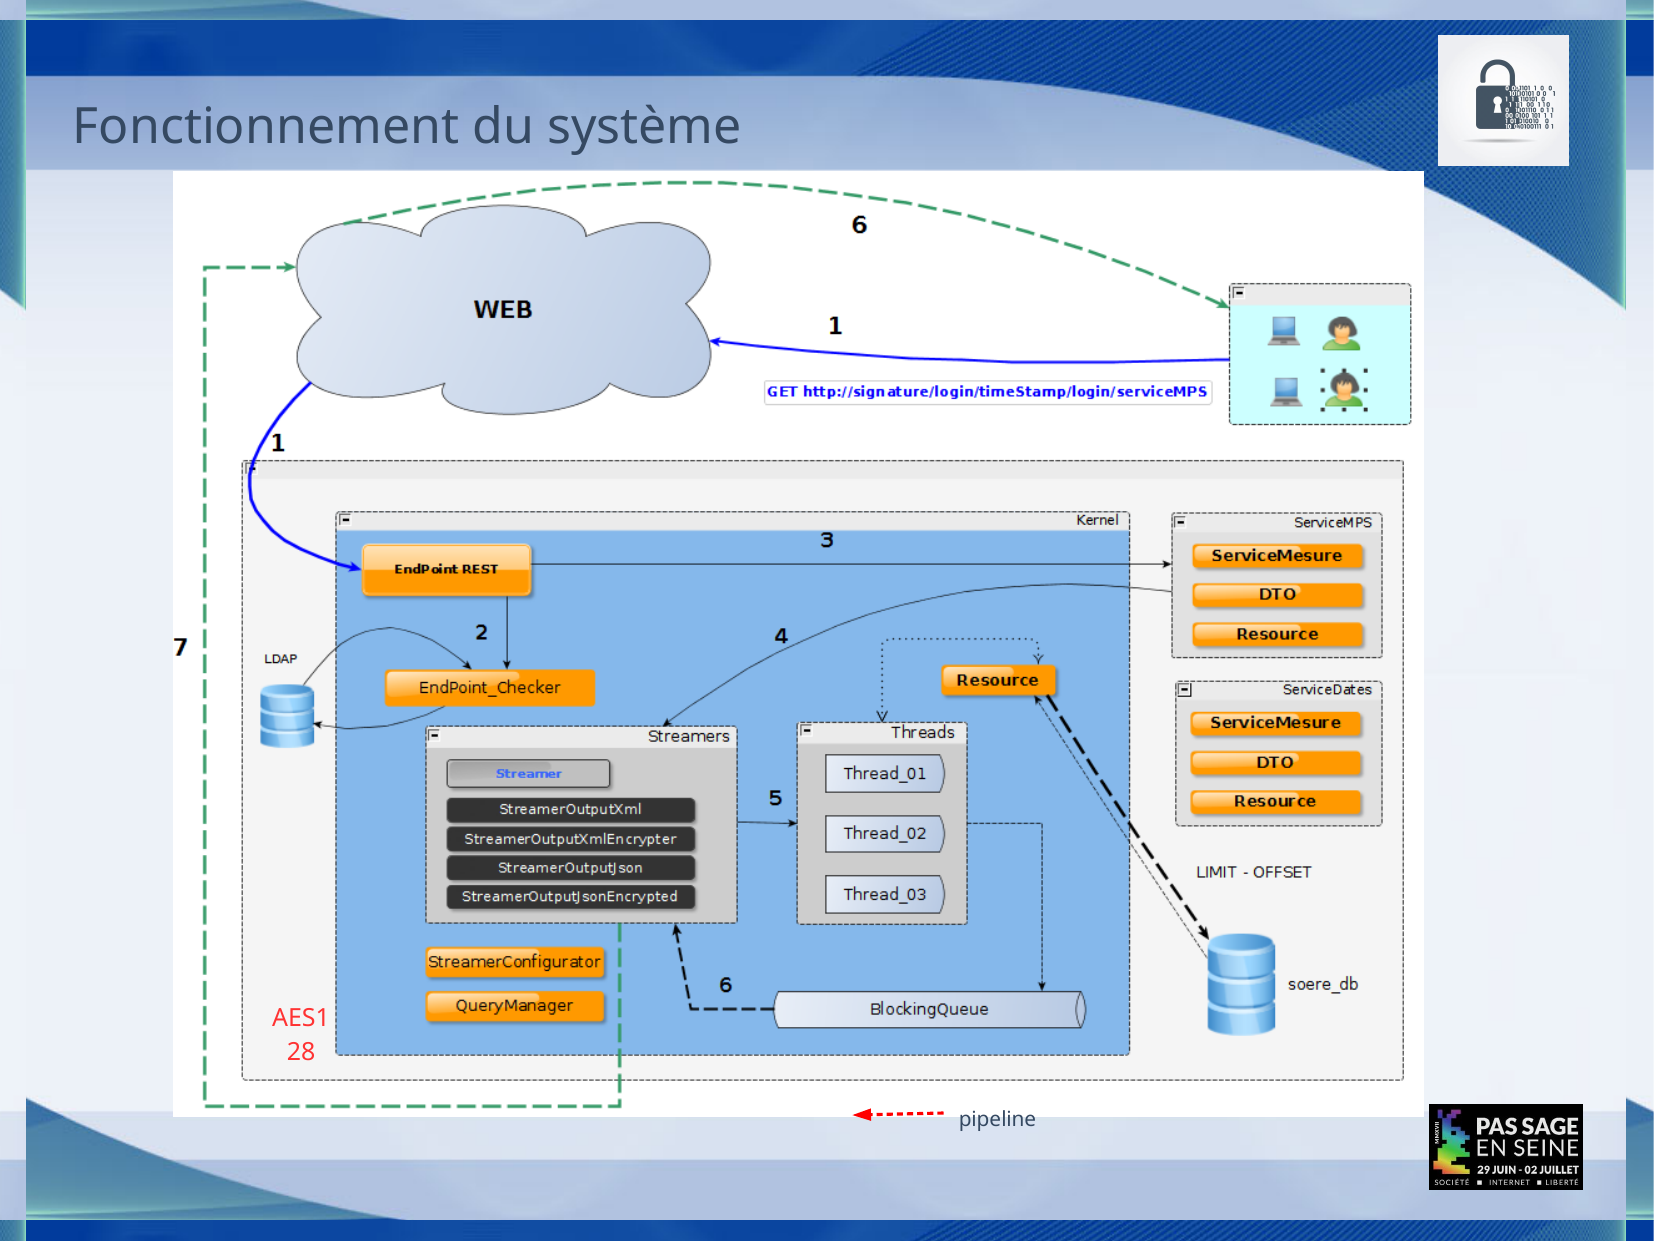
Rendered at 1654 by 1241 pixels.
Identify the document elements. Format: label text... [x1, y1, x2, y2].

text_box AES128 [271, 1004, 331, 1063]
title Fonctionnement du système [35, 94, 780, 154]
title pipeline [932, 1104, 1063, 1133]
picture [0, 0, 1654, 1241]
